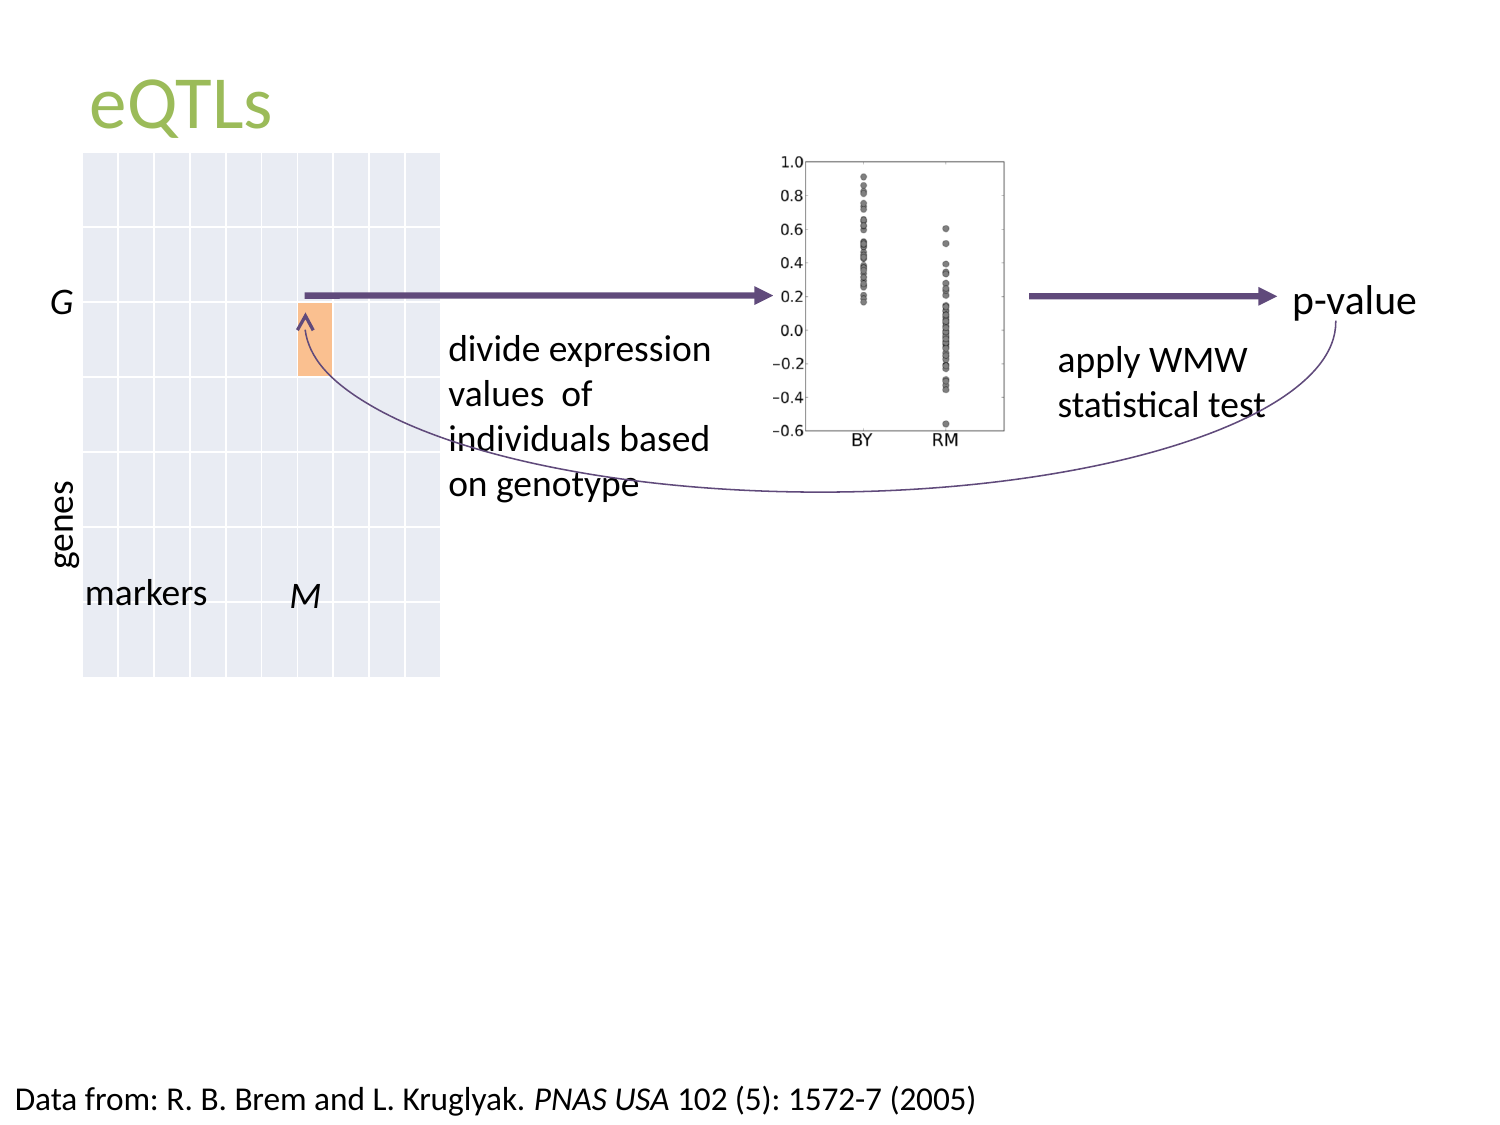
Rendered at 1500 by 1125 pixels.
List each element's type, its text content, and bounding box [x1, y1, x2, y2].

table_cell [298, 453, 332, 526]
table_cell [370, 378, 404, 421]
table_cell [191, 453, 225, 526]
table_cell [334, 382, 368, 451]
table_cell [83, 378, 117, 451]
table_cell [406, 453, 440, 526]
table_cell [370, 228, 404, 292]
table_cell [334, 528, 368, 601]
text_box p-value [1277, 265, 1453, 331]
table_cell [406, 528, 440, 601]
table_header [262, 153, 297, 226]
table_cell [262, 528, 297, 563]
text_box eQTLs [74, 45, 1425, 153]
table_cell [262, 303, 297, 376]
table_cell [83, 303, 117, 376]
table_cell [119, 621, 153, 677]
table_cell [191, 303, 225, 376]
table_cell [88, 453, 117, 526]
table_header [155, 153, 189, 226]
text_box genes [27, 432, 88, 585]
table_cell [227, 453, 261, 526]
table_cell [298, 528, 332, 563]
table_cell [406, 378, 433, 433]
table_cell [155, 303, 189, 376]
table_header [191, 153, 225, 226]
table_cell [227, 621, 261, 677]
table_cell [83, 228, 117, 301]
table_header [83, 153, 117, 226]
table_cell [370, 407, 404, 451]
table_cell [155, 378, 189, 451]
table_cell [406, 228, 440, 292]
table_header [119, 153, 153, 226]
table_header [298, 153, 332, 226]
table_cell [262, 453, 297, 526]
table_cell [155, 228, 189, 301]
table_cell [262, 228, 297, 301]
text_box apply WMW statistical test [1216, 395, 1289, 433]
table_cell [227, 303, 261, 376]
table_cell [370, 303, 404, 376]
table_header [227, 153, 261, 226]
table_cell [83, 621, 117, 677]
table_cell [298, 228, 332, 301]
table_cell [227, 378, 261, 451]
text_box M [274, 563, 333, 624]
text_box divide expression values of individuals based on genotype [433, 316, 739, 489]
table_cell [119, 303, 153, 376]
table_cell [119, 528, 153, 560]
table_cell [370, 528, 404, 601]
table_cell [155, 453, 189, 526]
table_cell [406, 425, 433, 451]
text_box G [35, 269, 94, 330]
table_cell [370, 453, 404, 526]
table_cell [334, 303, 368, 376]
table_cell [191, 378, 225, 451]
table_cell [191, 228, 225, 301]
table_cell [119, 378, 153, 451]
table_cell [335, 378, 368, 402]
table_cell [406, 303, 440, 376]
table_cell [406, 603, 440, 677]
table_cell [262, 378, 297, 451]
table_cell [155, 621, 189, 677]
table_cell [88, 528, 117, 560]
table_cell [191, 528, 225, 560]
table_header [370, 153, 404, 226]
table_cell [334, 603, 368, 677]
table_cell [298, 303, 332, 376]
table_cell [227, 528, 261, 560]
table_cell [262, 621, 297, 677]
table_cell [334, 453, 368, 526]
table_cell [155, 528, 189, 560]
table_header [334, 153, 368, 226]
table_cell [119, 228, 153, 301]
picture [773, 128, 1029, 464]
text_box divide expression values of individuals based on genotype [433, 436, 739, 512]
table_cell [298, 624, 332, 677]
table_cell [334, 228, 368, 292]
text_box markers [70, 560, 282, 621]
table_cell [191, 621, 225, 677]
table_cell [227, 228, 261, 301]
table_cell [298, 378, 332, 451]
table_cell [370, 603, 404, 677]
text_box Data from: R. B. Brem and L. Kruglyak. PNAS USA 102 (5): 1572-7 (2005) [0, 1069, 1055, 1125]
table_cell [119, 453, 153, 526]
table_header [406, 153, 440, 226]
text_box apply WMW statistical test [1042, 328, 1289, 433]
